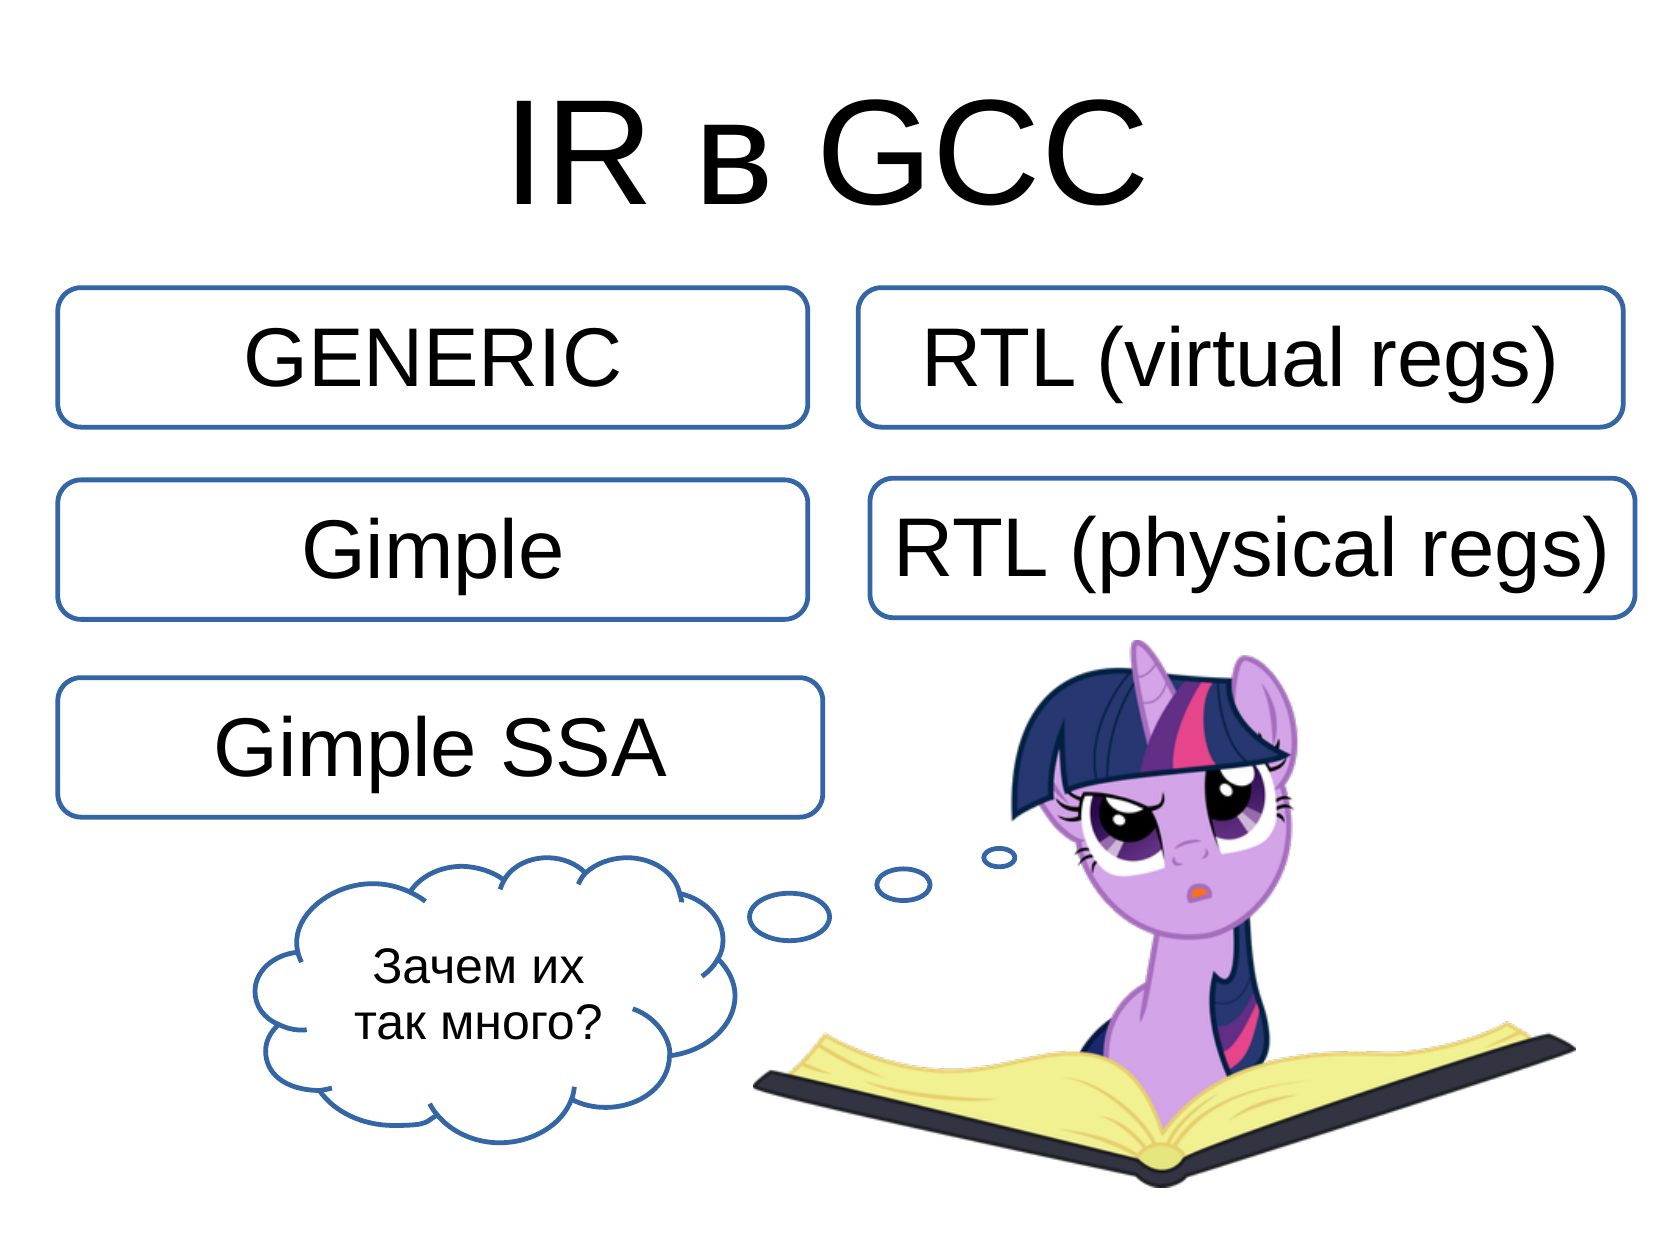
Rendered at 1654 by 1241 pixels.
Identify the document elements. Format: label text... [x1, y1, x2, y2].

picture [753, 640, 1576, 1188]
text_box GENERIC [57, 287, 808, 428]
title IR в GCC [82, 49, 1571, 257]
text_box Gimple [57, 479, 808, 620]
text_box Gimple SSA [57, 677, 753, 818]
text_box RTL (virtual regs) [858, 287, 1624, 428]
text_box Зачем их так много? [255, 857, 736, 1143]
text_box RTL (physical regs) [870, 478, 1636, 618]
